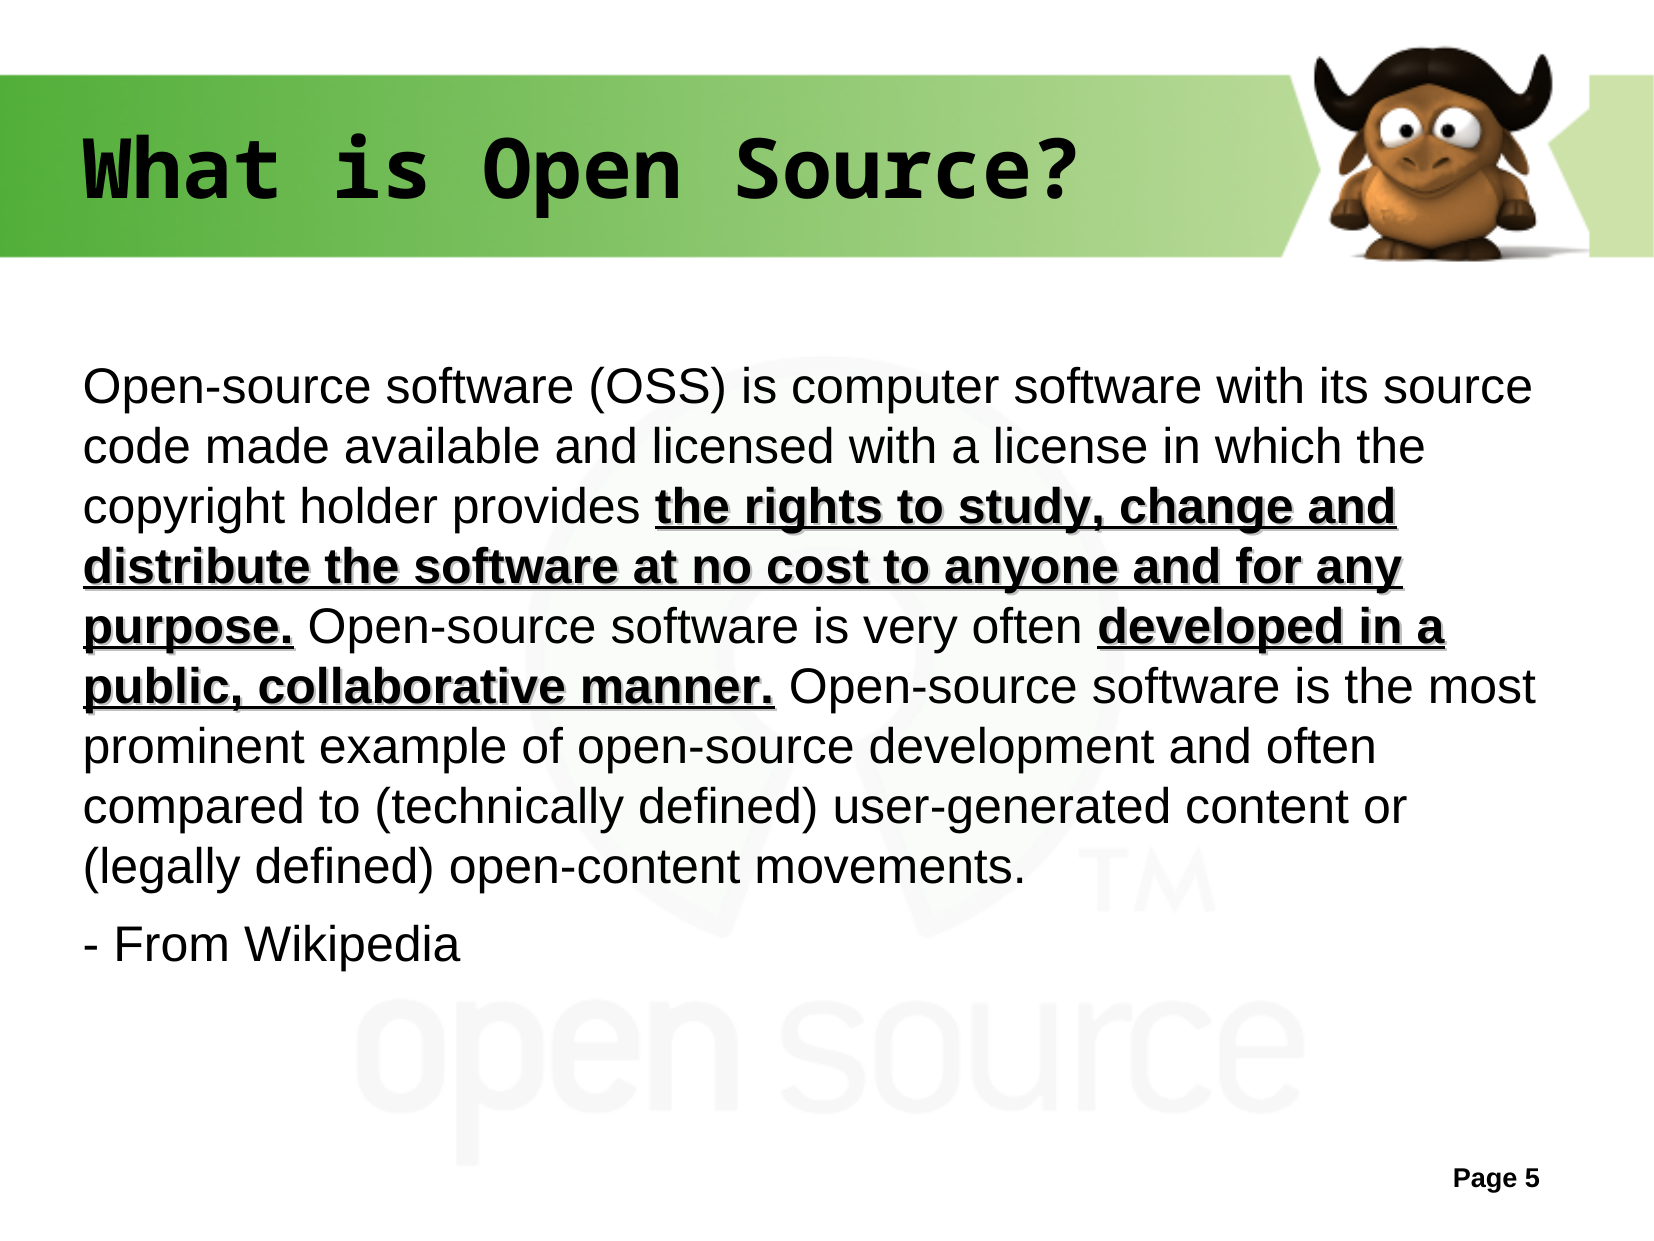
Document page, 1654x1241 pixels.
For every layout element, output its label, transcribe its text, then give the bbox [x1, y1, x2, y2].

picture [0, 0, 1654, 1241]
title What is Open Source? [82, 61, 1571, 269]
list Open-source software (OSS) is computer software with its source code made available and licensed with a license in which the copyright holder provides the rights to study, change and distribute the software at no cost to anyone and for any purpose. Open-source software is very often developed in a public, collaborative manner. Open-source software is the most prominent example of open-source development and often compared to (technically defined) user-generated content or (legally defined) open-content movements. - From Wikipedia [82, 290, 1571, 1146]
